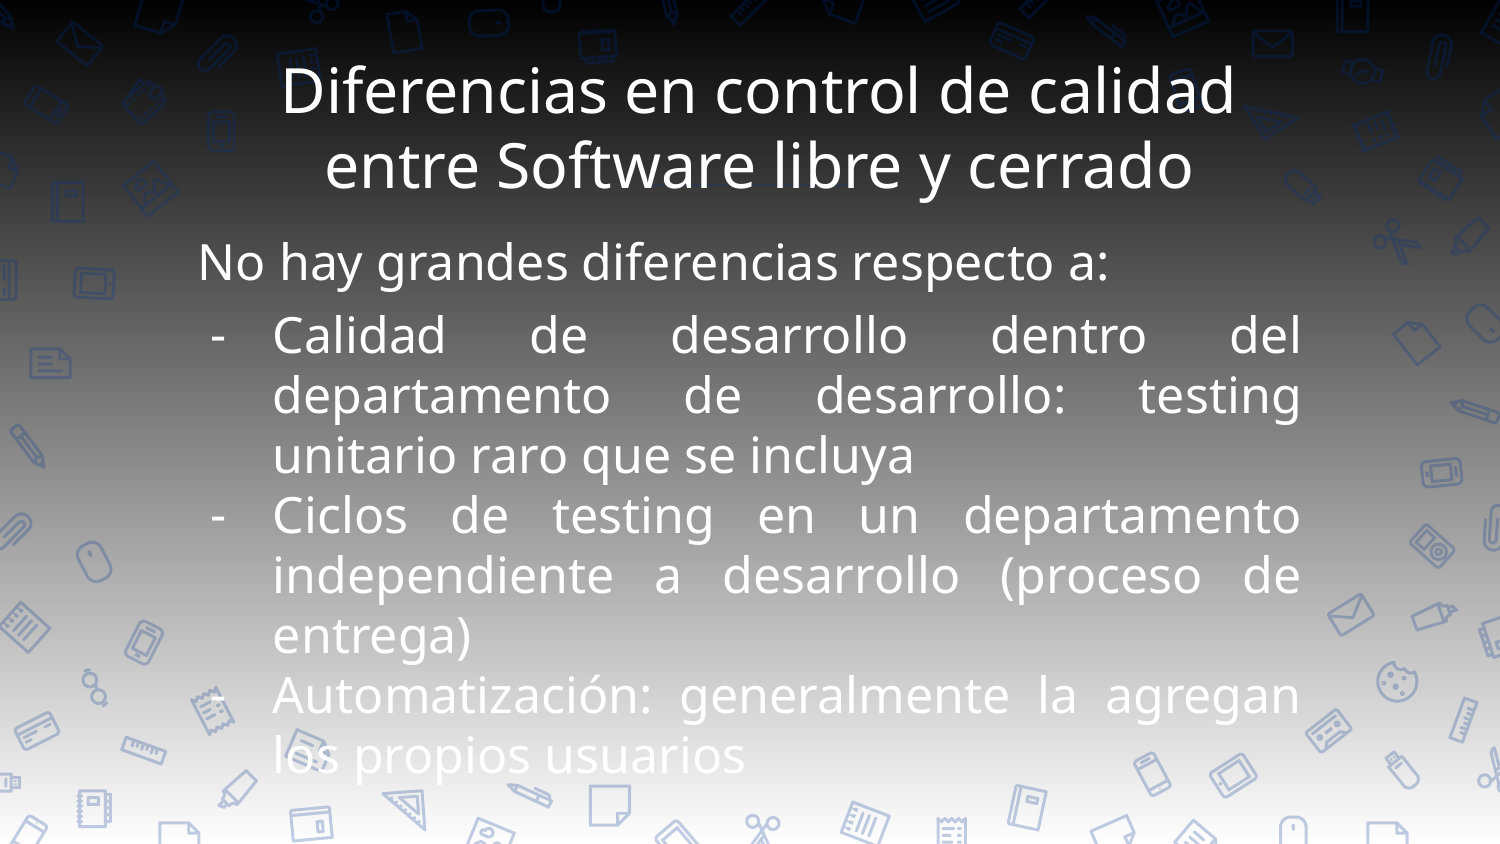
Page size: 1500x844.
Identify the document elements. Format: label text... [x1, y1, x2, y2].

list No hay grandes diferencias respecto a: Calidad de desarrollo dentro del departamento de desarrollo: testing unitario raro que se incluya Ciclos de testing en un departamento independiente a desarrollo (proceso de entrega) Automatización: generalmente la agregan los propios usuarios [182, 215, 1318, 758]
title Diferencias en control de calidad entre Software libre y cerrado [192, 93, 1327, 216]
